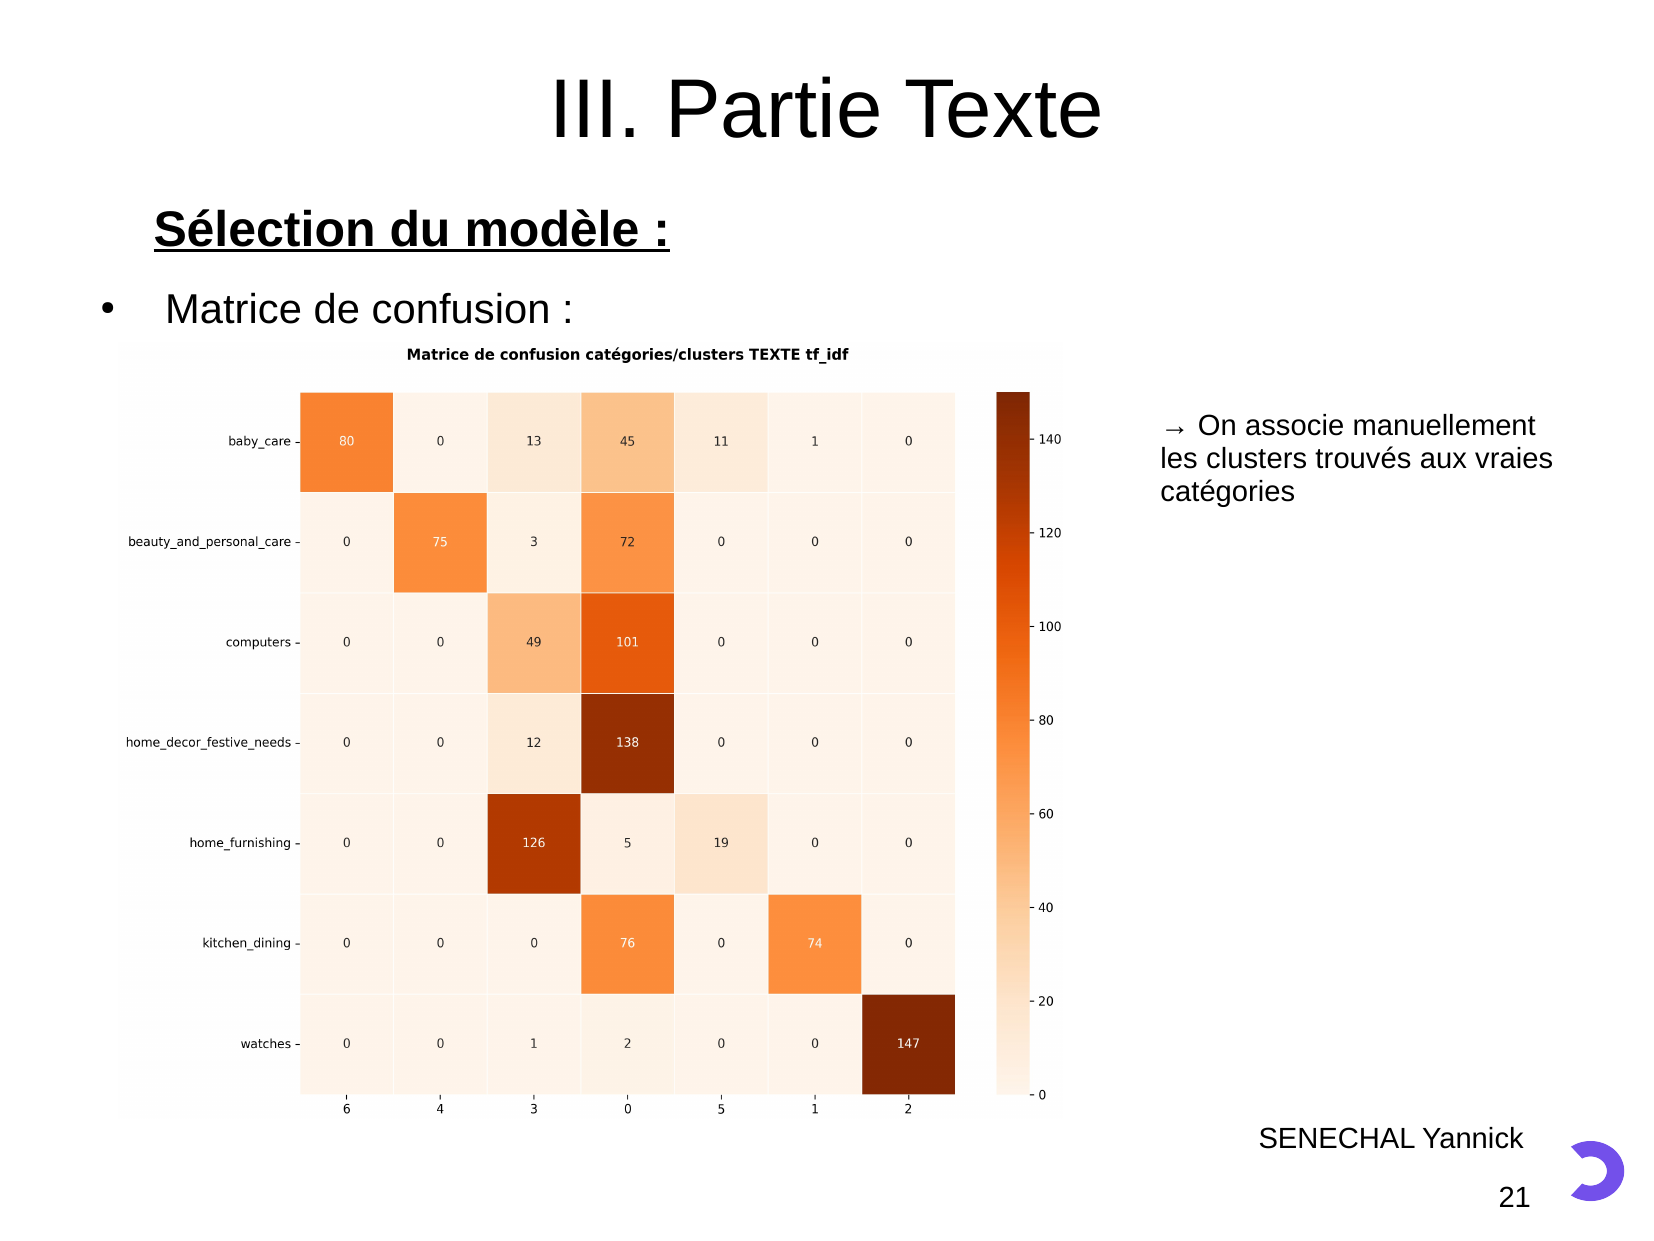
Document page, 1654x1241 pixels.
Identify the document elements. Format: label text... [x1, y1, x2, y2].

title III. Partie Texte [82, 5, 1571, 200]
picture [1571, 1125, 1642, 1217]
text_box → On associe manuellement les clusters trouvés aux vraies catégories [1145, 401, 1571, 515]
list Sélection du modèle : Matrice de confusion : [82, 200, 1571, 1241]
picture [118, 342, 1063, 1119]
